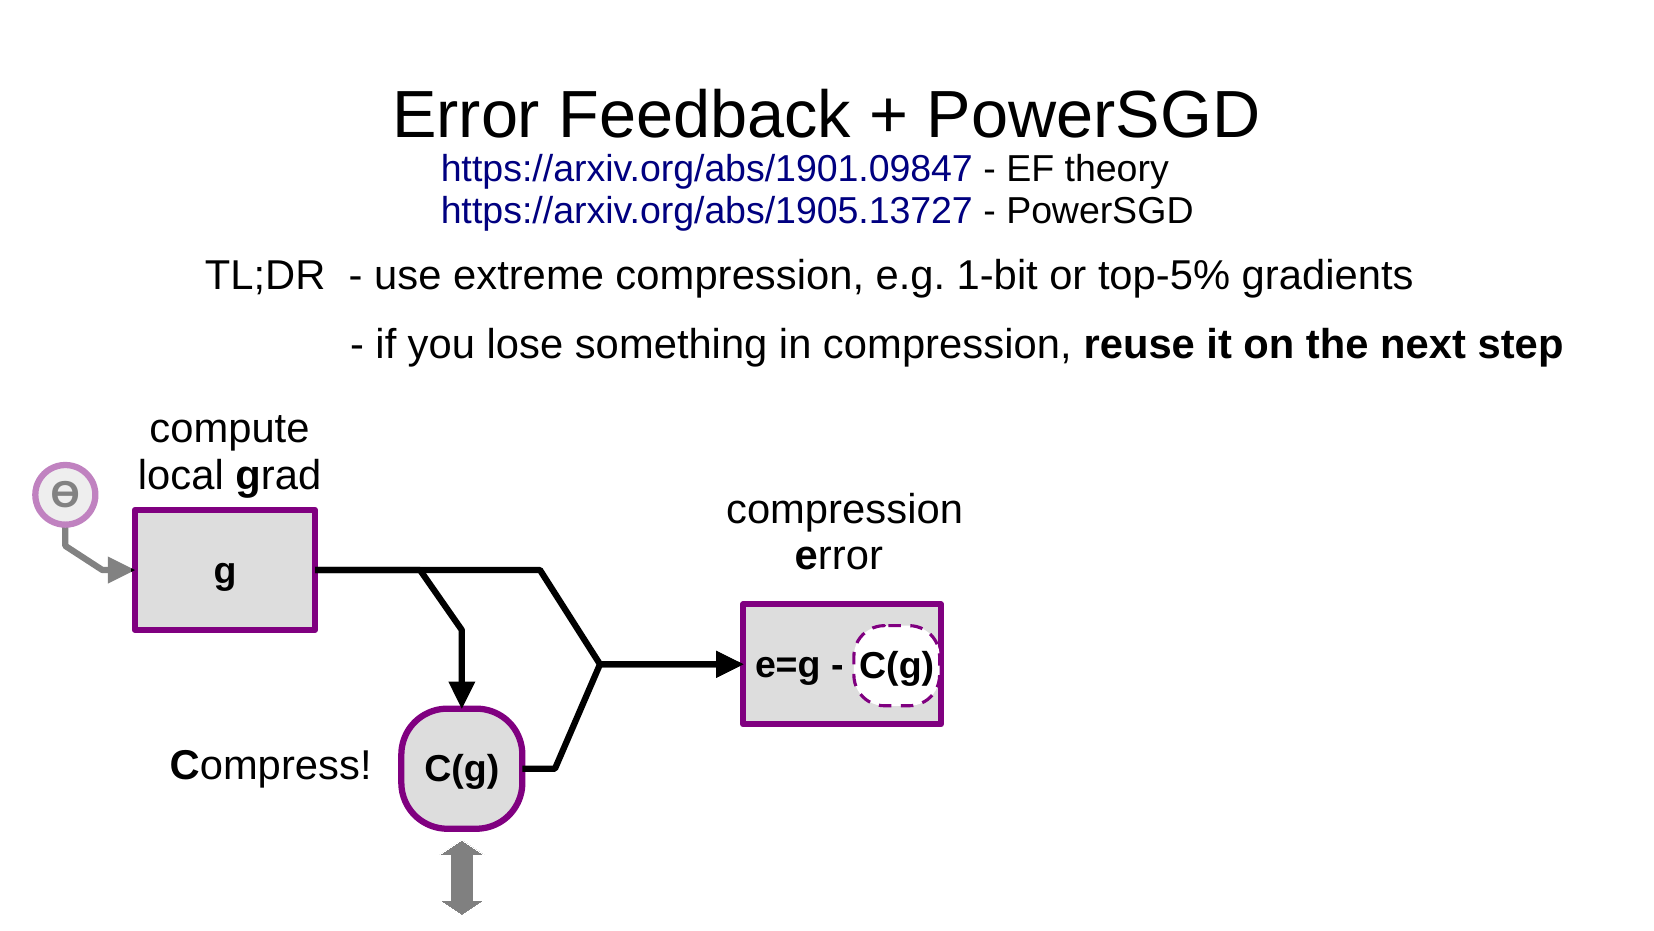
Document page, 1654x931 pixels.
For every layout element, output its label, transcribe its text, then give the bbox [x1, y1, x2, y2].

text_box Compress! [154, 734, 443, 843]
text_box [439, 840, 485, 916]
title Error Feedback + PowerSGD [82, 37, 1571, 193]
text_box e=g - C(g) [743, 604, 941, 725]
text_box C(g) [853, 625, 940, 706]
text_box [25, 435, 131, 601]
text_box TL;DR - use extreme compression, e.g. 1-bit or top-5% gradients - if you lose something in compression, reuse it on the next step [190, 244, 1654, 427]
text_box compute local grad [38, 397, 421, 506]
text_box compression error [628, 478, 1061, 587]
text_box https://arxiv.org/abs/1901.09847 - EF theory https://arxiv.org/abs/1905.13727 - PowerSGD [426, 139, 1224, 239]
text_box g [135, 510, 316, 631]
text_box C(g) [406, 708, 523, 829]
